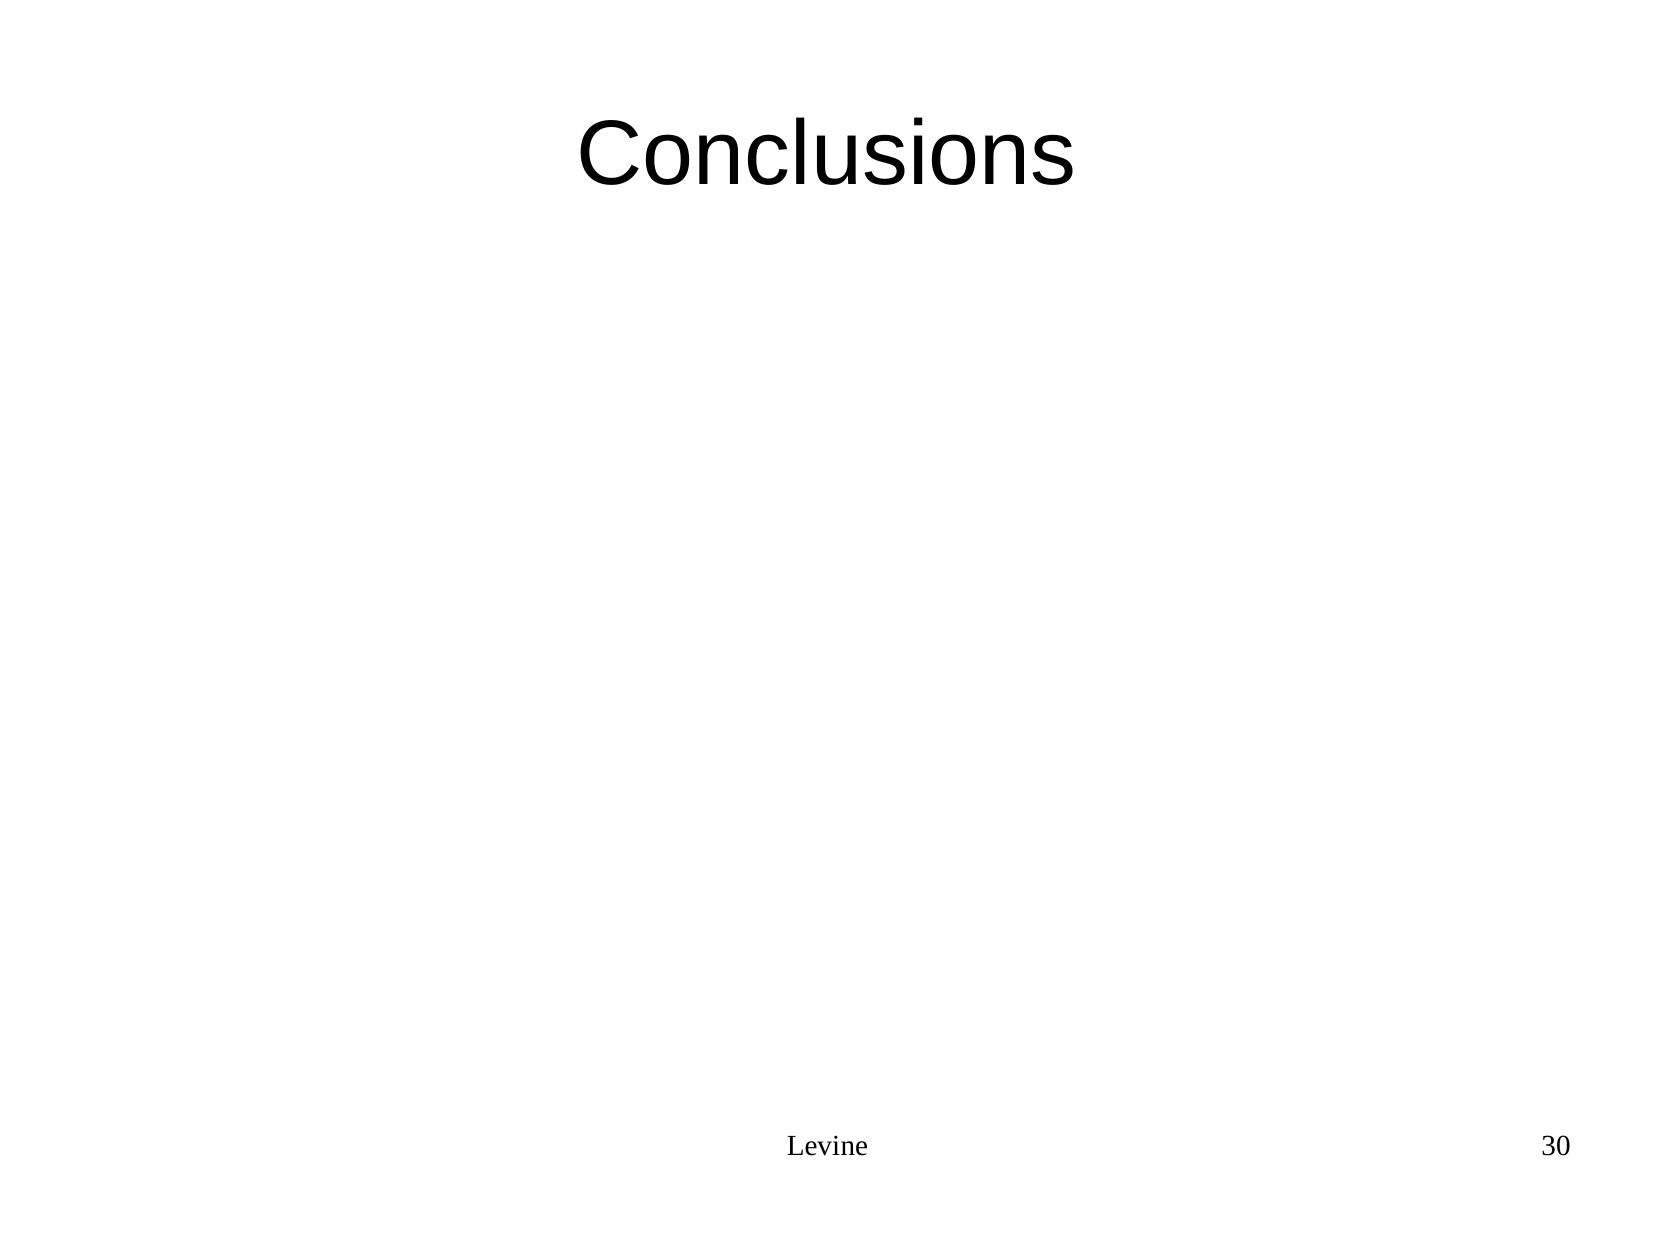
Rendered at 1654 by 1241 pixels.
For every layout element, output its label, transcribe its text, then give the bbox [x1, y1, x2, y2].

title Conclusions [82, 49, 1571, 257]
